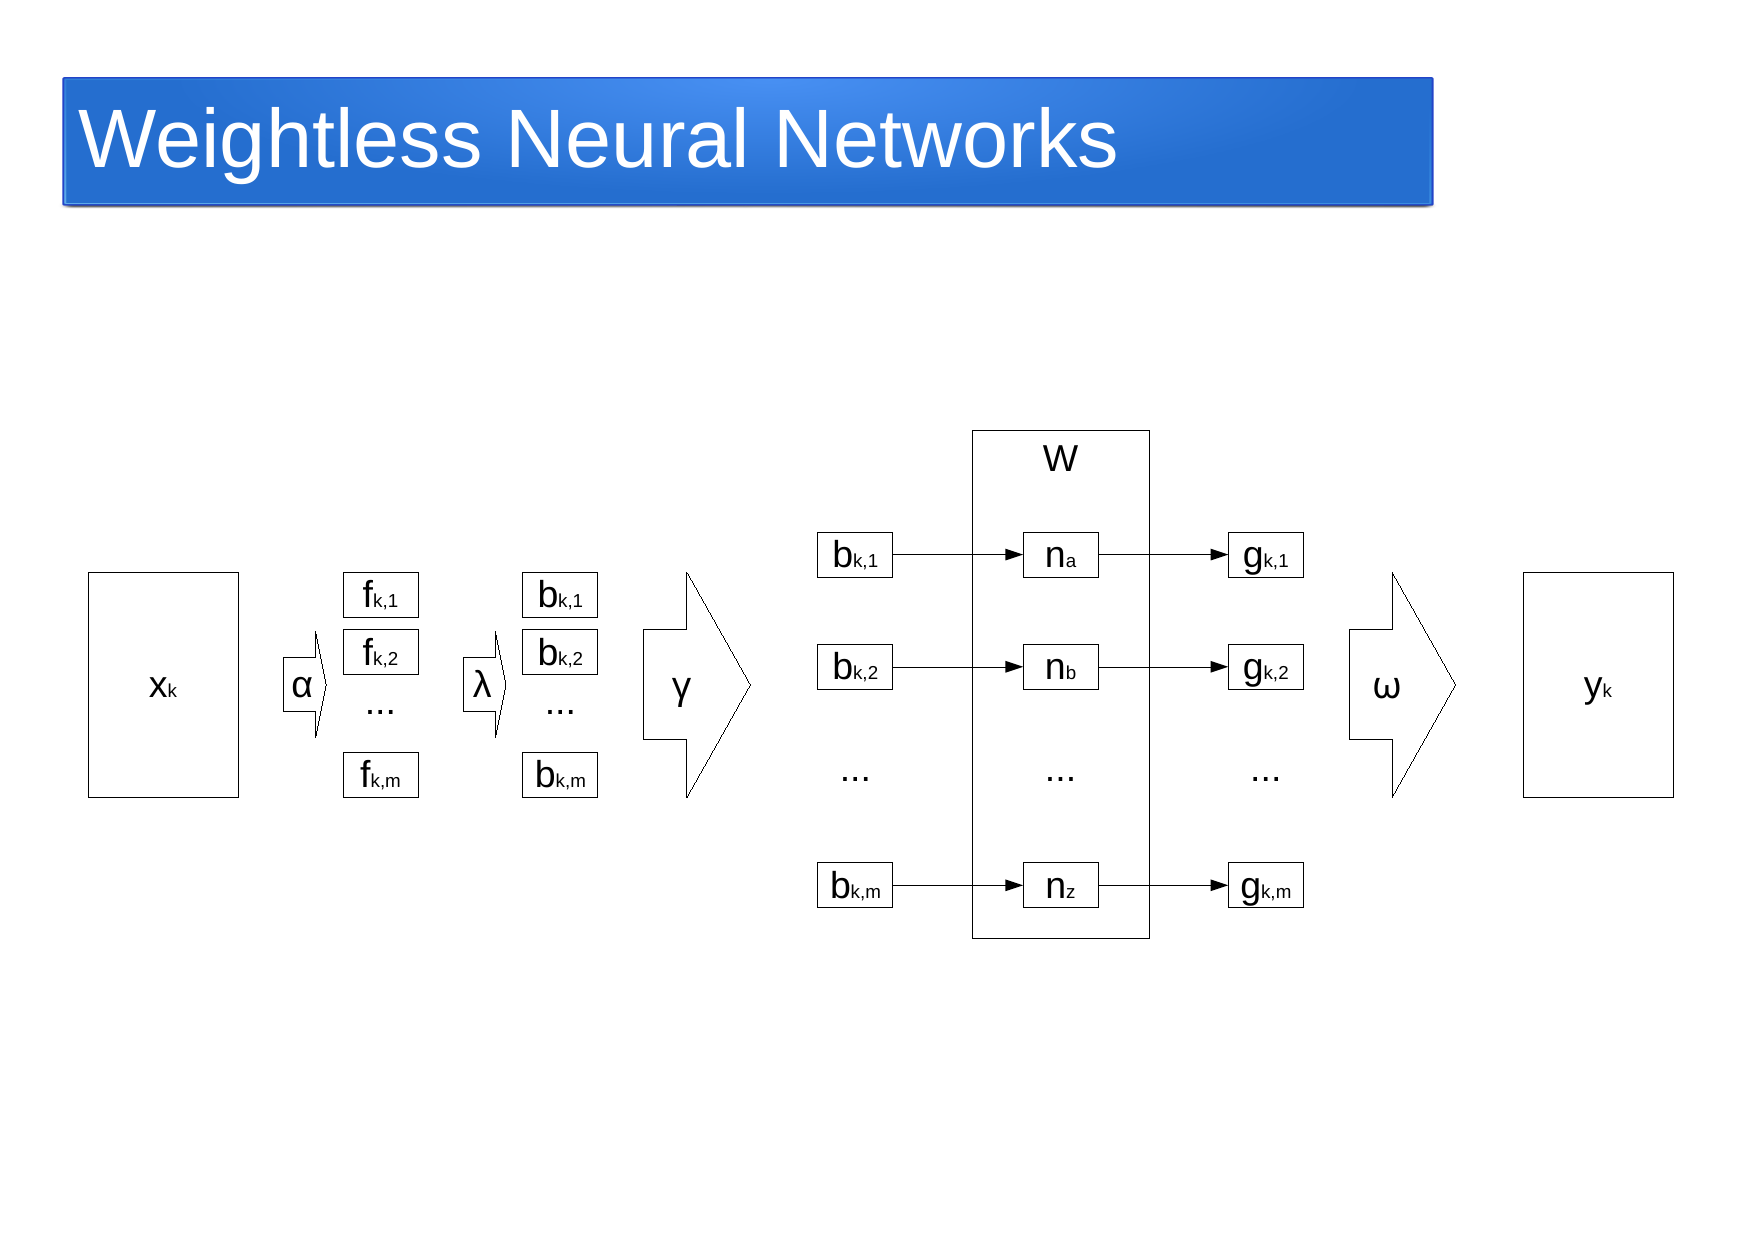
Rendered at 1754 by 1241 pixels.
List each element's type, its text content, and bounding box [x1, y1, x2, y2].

text_box bk,m [522, 752, 598, 798]
text_box bk,1 [817, 532, 893, 578]
text_box ω [1349, 572, 1456, 798]
text_box λ [463, 631, 506, 738]
picture [58, 77, 1439, 209]
text_box bk,2 [817, 644, 893, 690]
text_box ... [522, 682, 598, 721]
text_box xk [88, 572, 239, 798]
text_box ... [1023, 749, 1099, 788]
text_box ... [817, 749, 893, 788]
text_box fk,m [343, 752, 419, 798]
text_box gk,m [1228, 862, 1304, 908]
text_box W [972, 430, 1150, 939]
text_box ... [1228, 749, 1304, 788]
text_box γ [643, 572, 751, 798]
text_box gk,2 [1228, 644, 1304, 690]
text_box fk,1 [343, 572, 419, 618]
text_box fk,2 [343, 629, 419, 675]
text_box bk,m [817, 862, 893, 908]
text_box gk,1 [1228, 532, 1304, 578]
text_box bk,1 [522, 572, 598, 618]
text_box yk [1523, 572, 1674, 798]
text_box bk,2 [522, 629, 598, 675]
text_box α [283, 631, 327, 738]
title Weightless Neural Networks [78, 80, 1429, 198]
text_box ... [343, 682, 419, 721]
